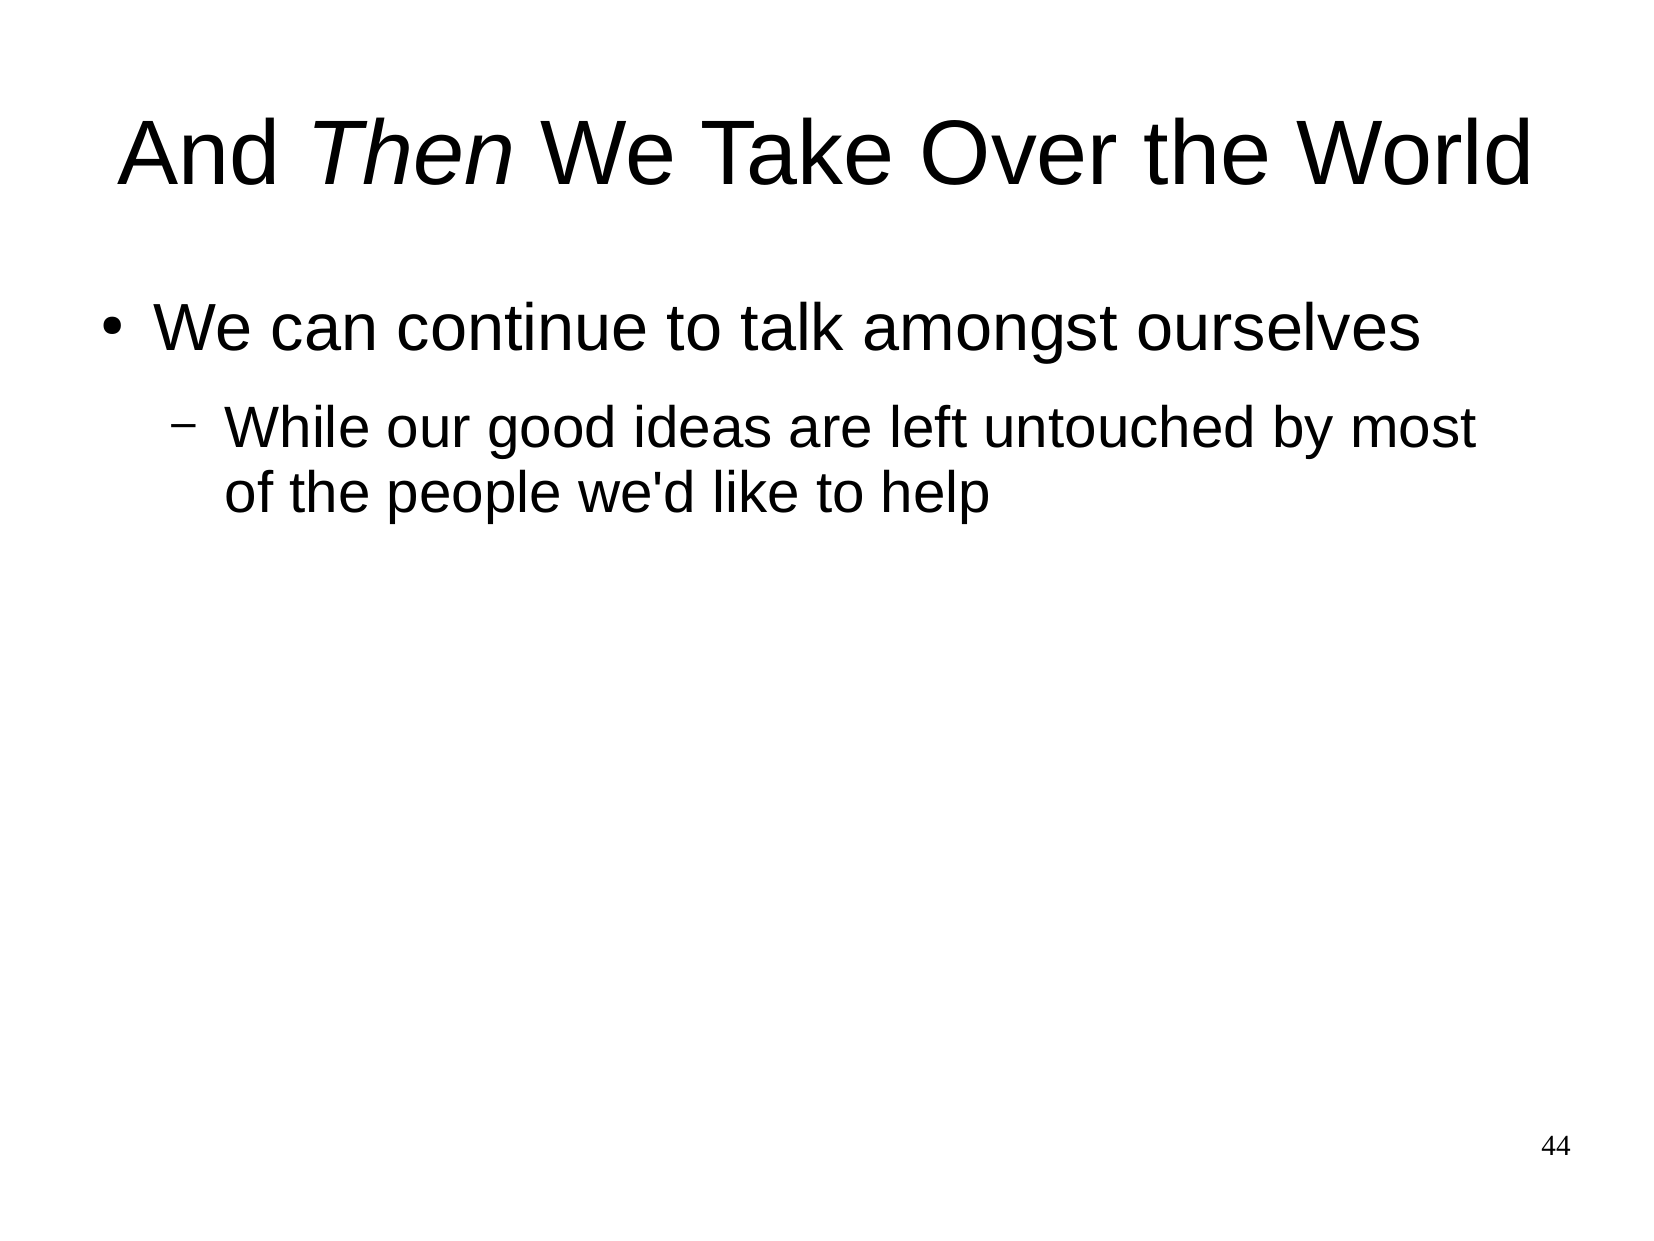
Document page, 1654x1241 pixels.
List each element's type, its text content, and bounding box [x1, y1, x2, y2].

list We can continue to talk amongst ourselves While our good ideas are left untouched by most of the people we'd like to help [82, 290, 1538, 1123]
title And Then We Take Over the World [82, 49, 1571, 257]
